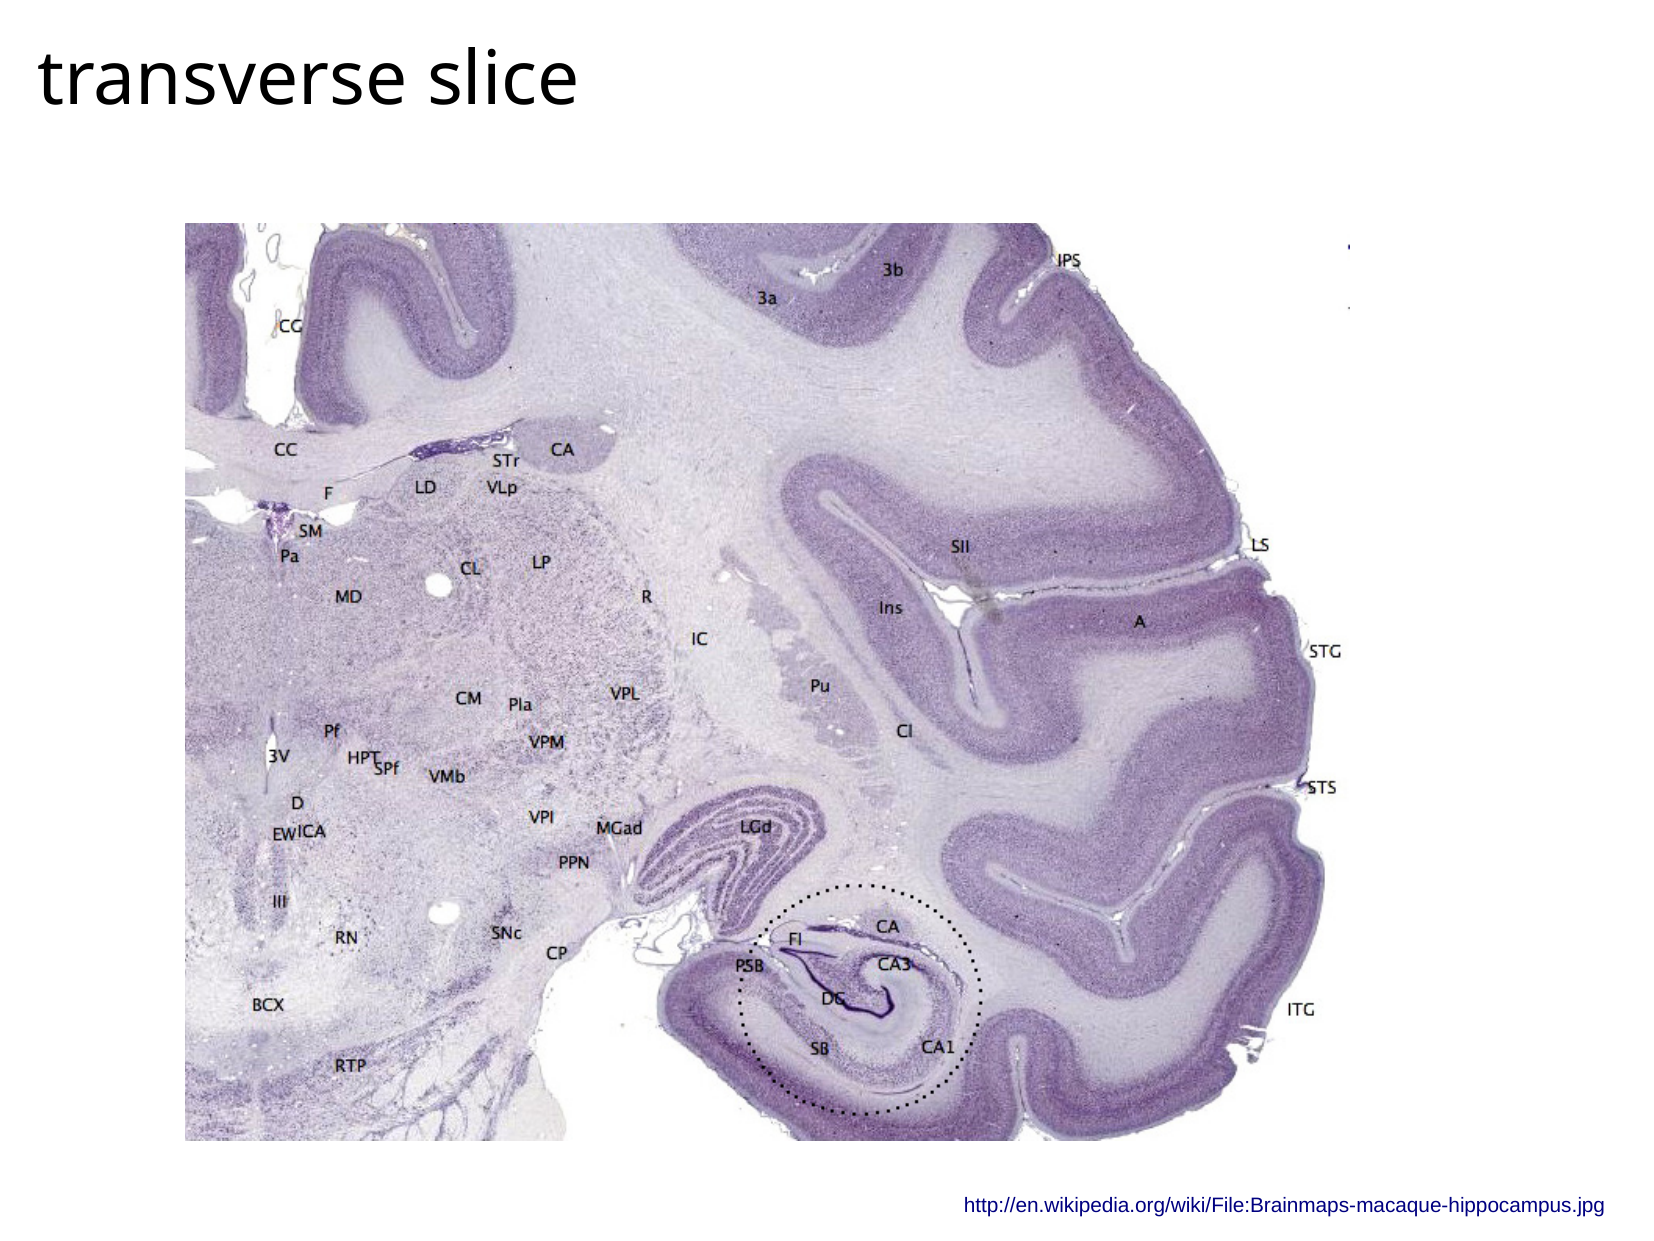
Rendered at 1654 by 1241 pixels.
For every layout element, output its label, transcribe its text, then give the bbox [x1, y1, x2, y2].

text_box http://en.wikipedia.org/wiki/File:Brainmaps-macaque-hippocampus.jpg [949, 1186, 1620, 1225]
title transverse slice [37, 0, 1613, 151]
picture [185, 223, 1350, 1141]
